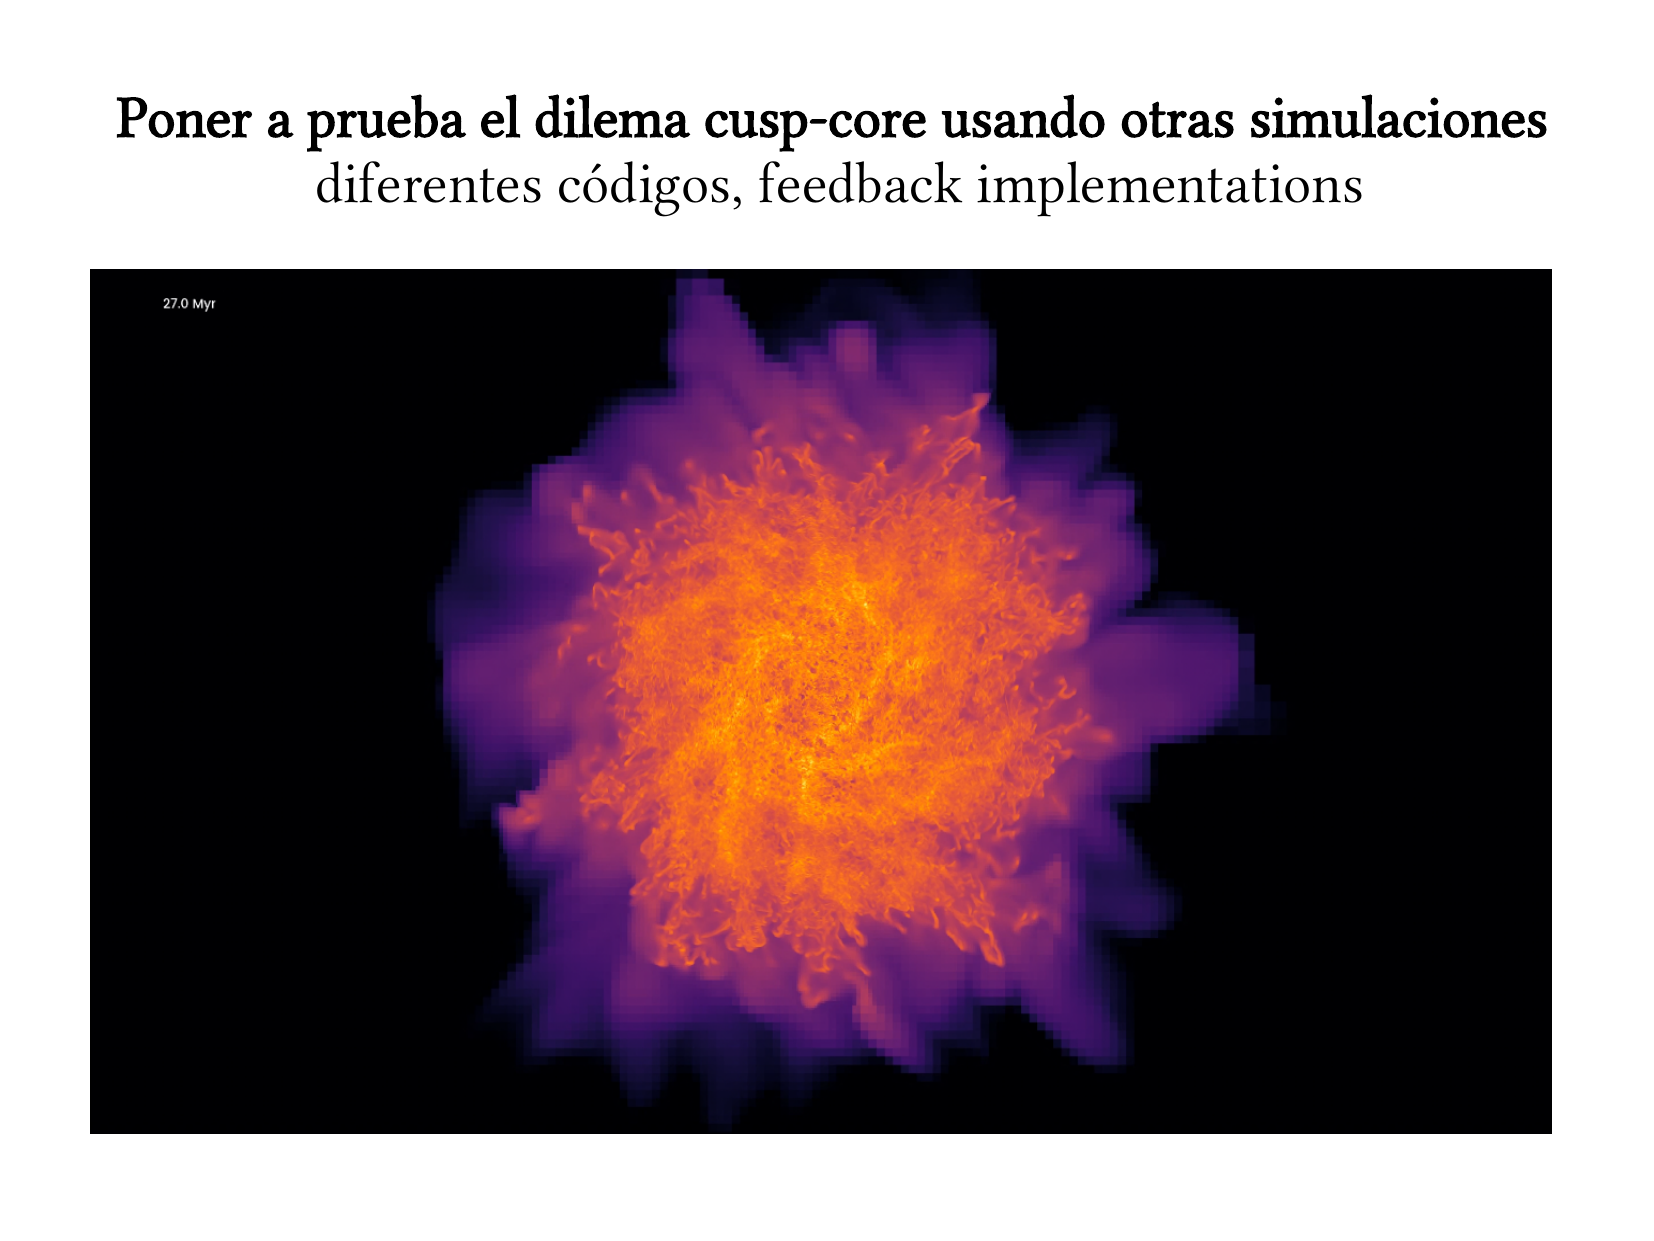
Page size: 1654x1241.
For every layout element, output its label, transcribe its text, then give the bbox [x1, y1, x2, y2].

picture [0, 0, 1654, 1241]
title Poner a prueba el dilema cusp-core usando otras simulaciones diferentes códigos, feedback implementations [60, 50, 1606, 251]
